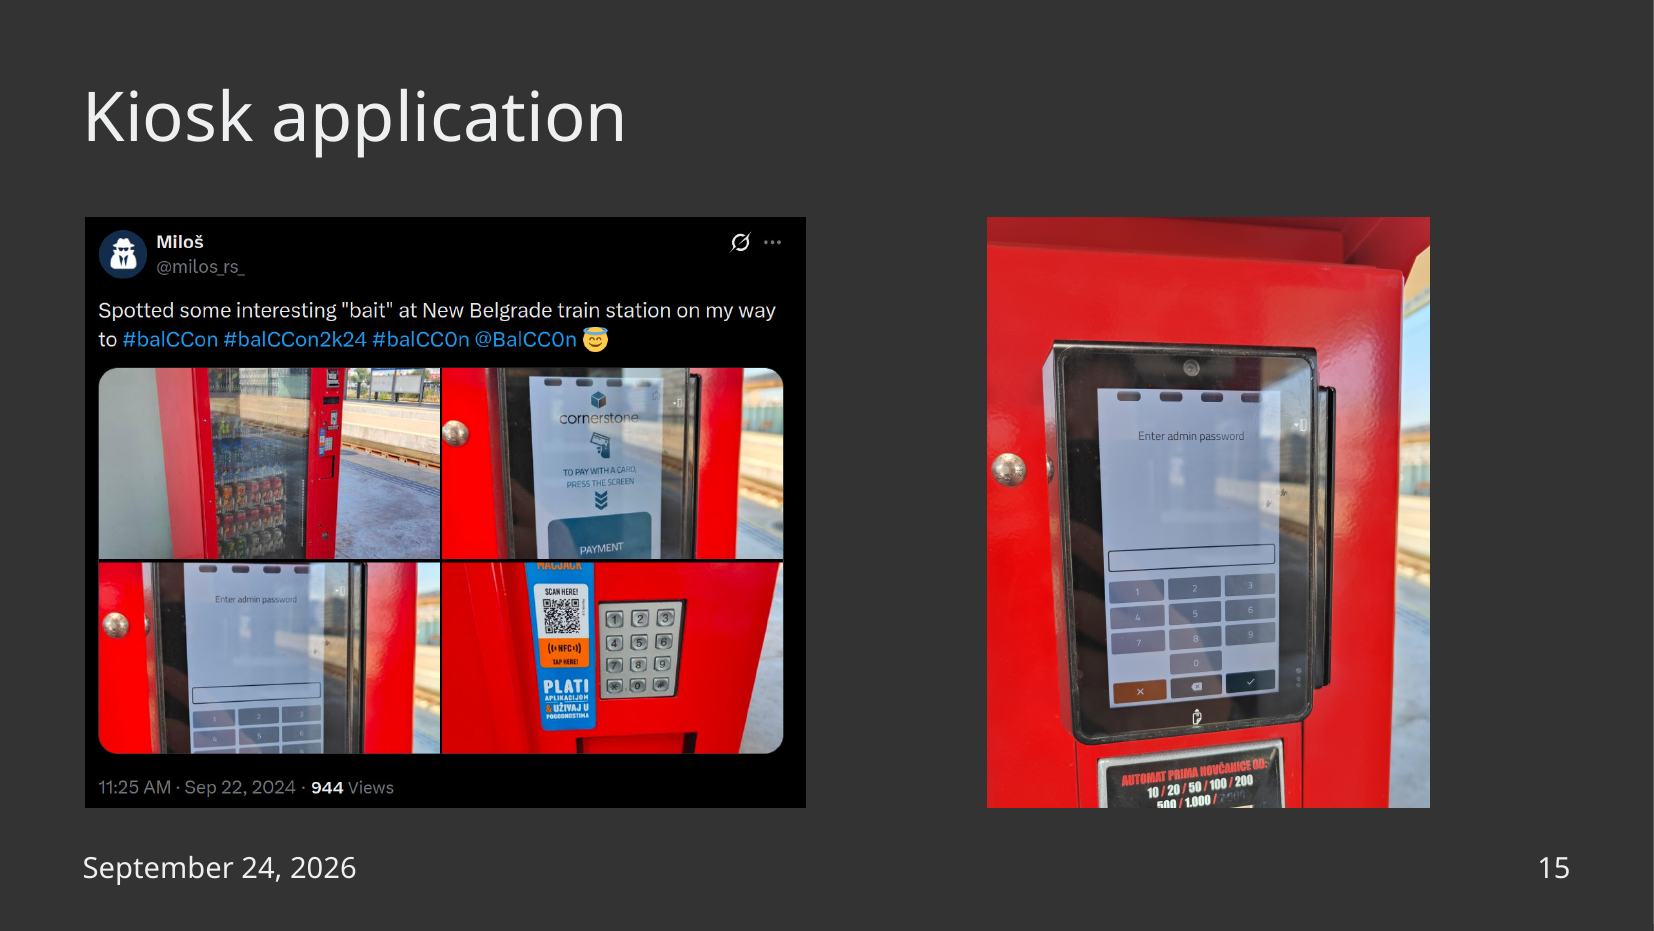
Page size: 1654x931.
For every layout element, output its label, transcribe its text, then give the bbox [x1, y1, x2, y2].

picture [913, 217, 1504, 808]
picture [85, 217, 806, 808]
title Kiosk application [82, 36, 1571, 193]
